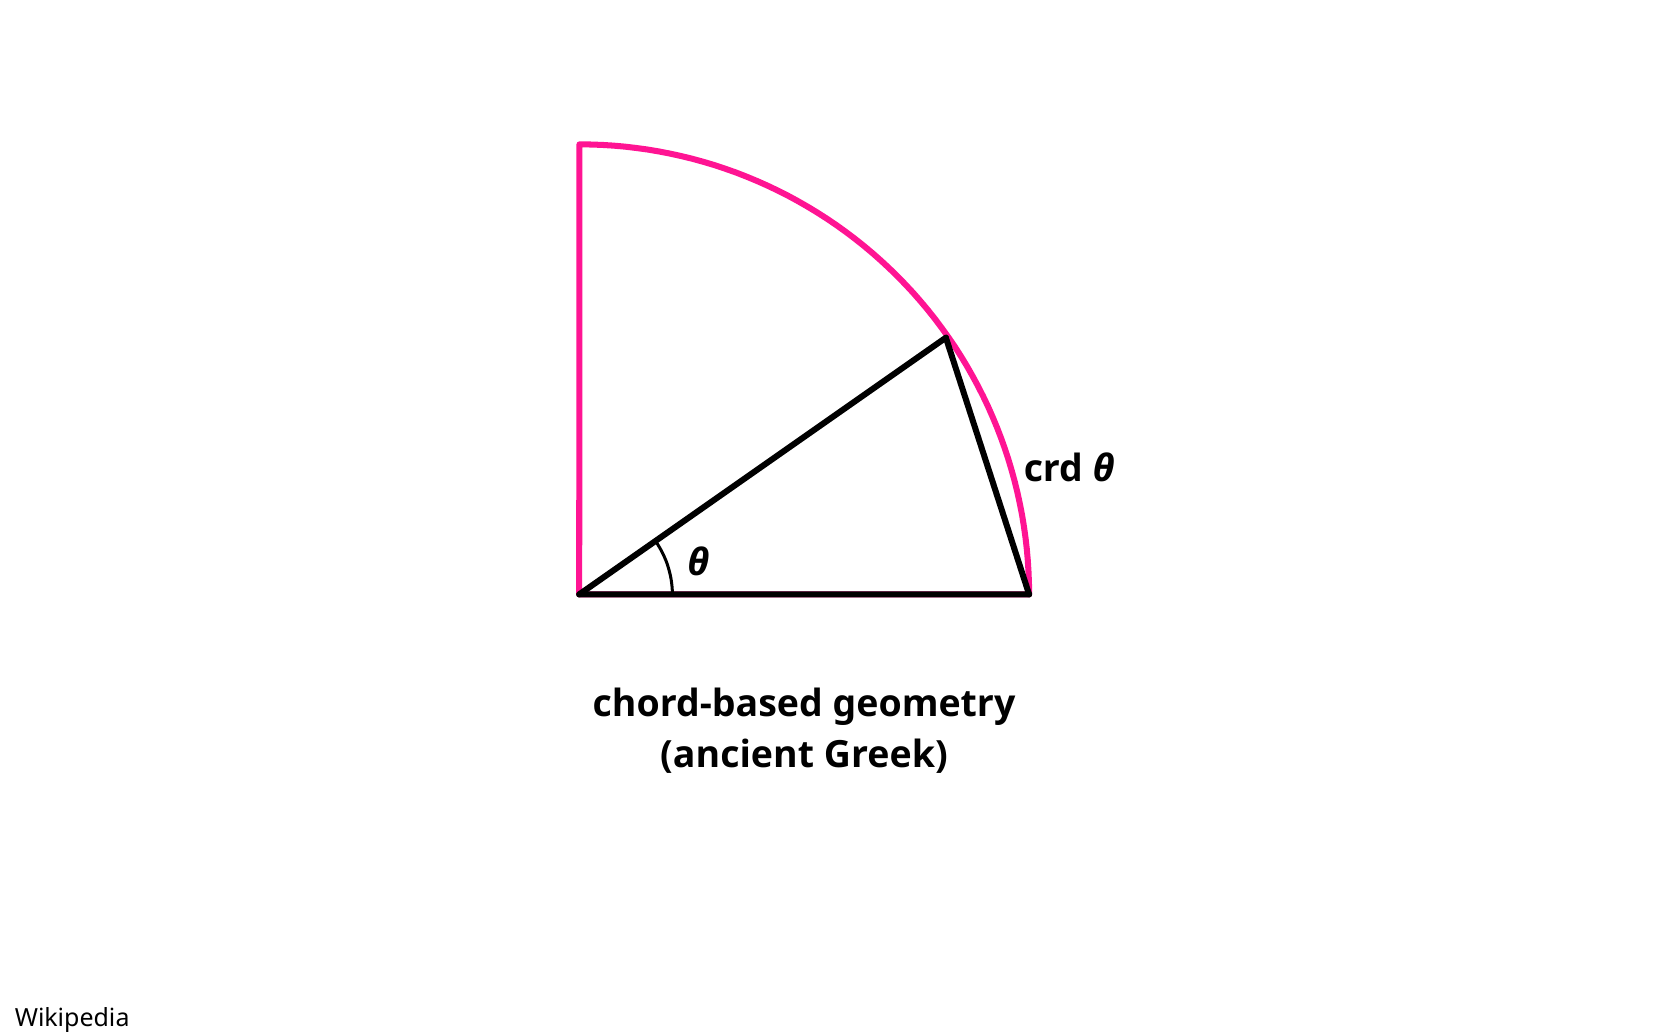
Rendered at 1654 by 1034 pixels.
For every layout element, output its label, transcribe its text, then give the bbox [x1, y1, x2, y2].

text_box [579, 144, 947, 590]
text_box [660, 534, 672, 571]
text_box chord-based geometry (ancient Greek) [579, 669, 1030, 769]
text_box Wikipedia [0, 992, 713, 1034]
text_box θ [672, 528, 715, 589]
text_box [674, 344, 1024, 591]
text_box [591, 546, 670, 591]
text_box [951, 341, 1029, 581]
text_box crd θ [1008, 433, 1141, 495]
